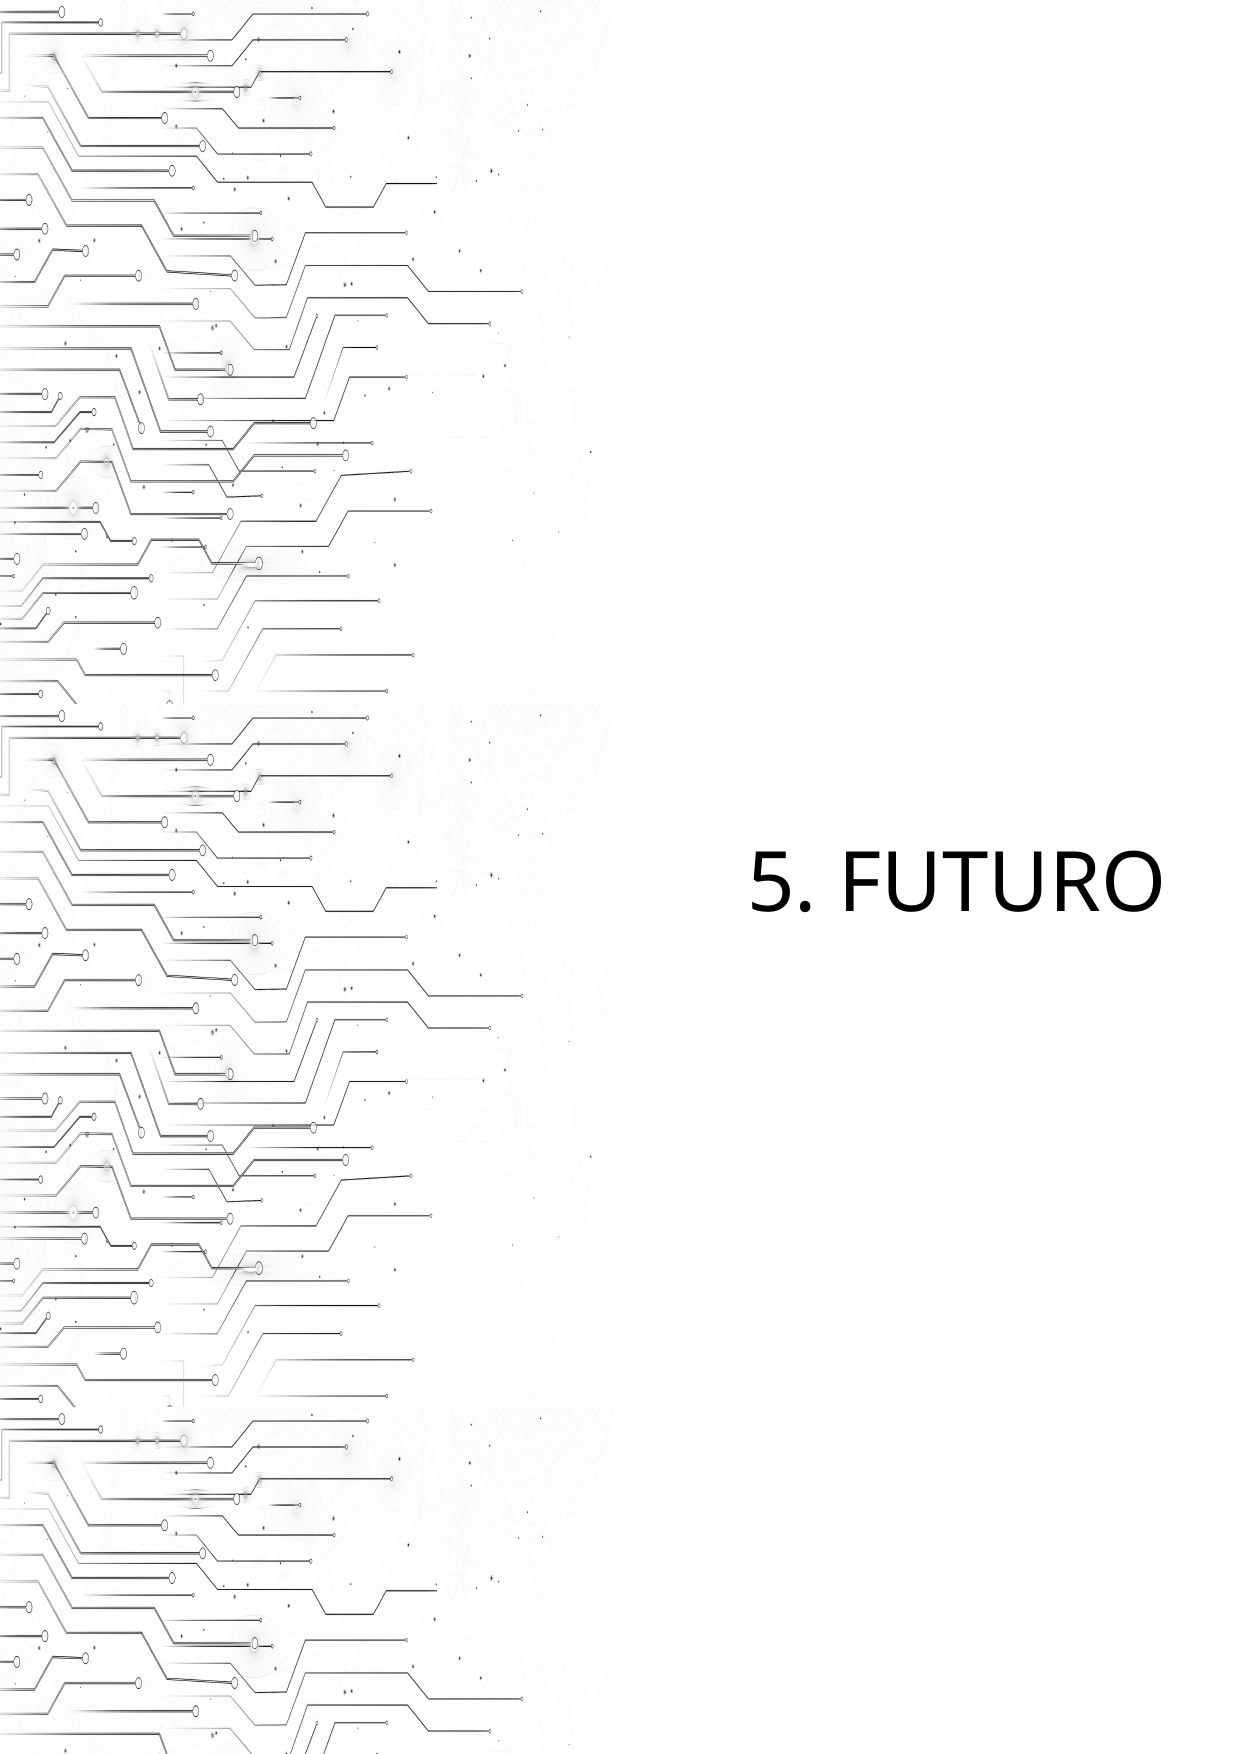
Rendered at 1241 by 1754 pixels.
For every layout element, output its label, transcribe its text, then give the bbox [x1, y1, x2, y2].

text_box 5. FUTURO [442, 815, 1182, 940]
picture [0, 0, 615, 1754]
